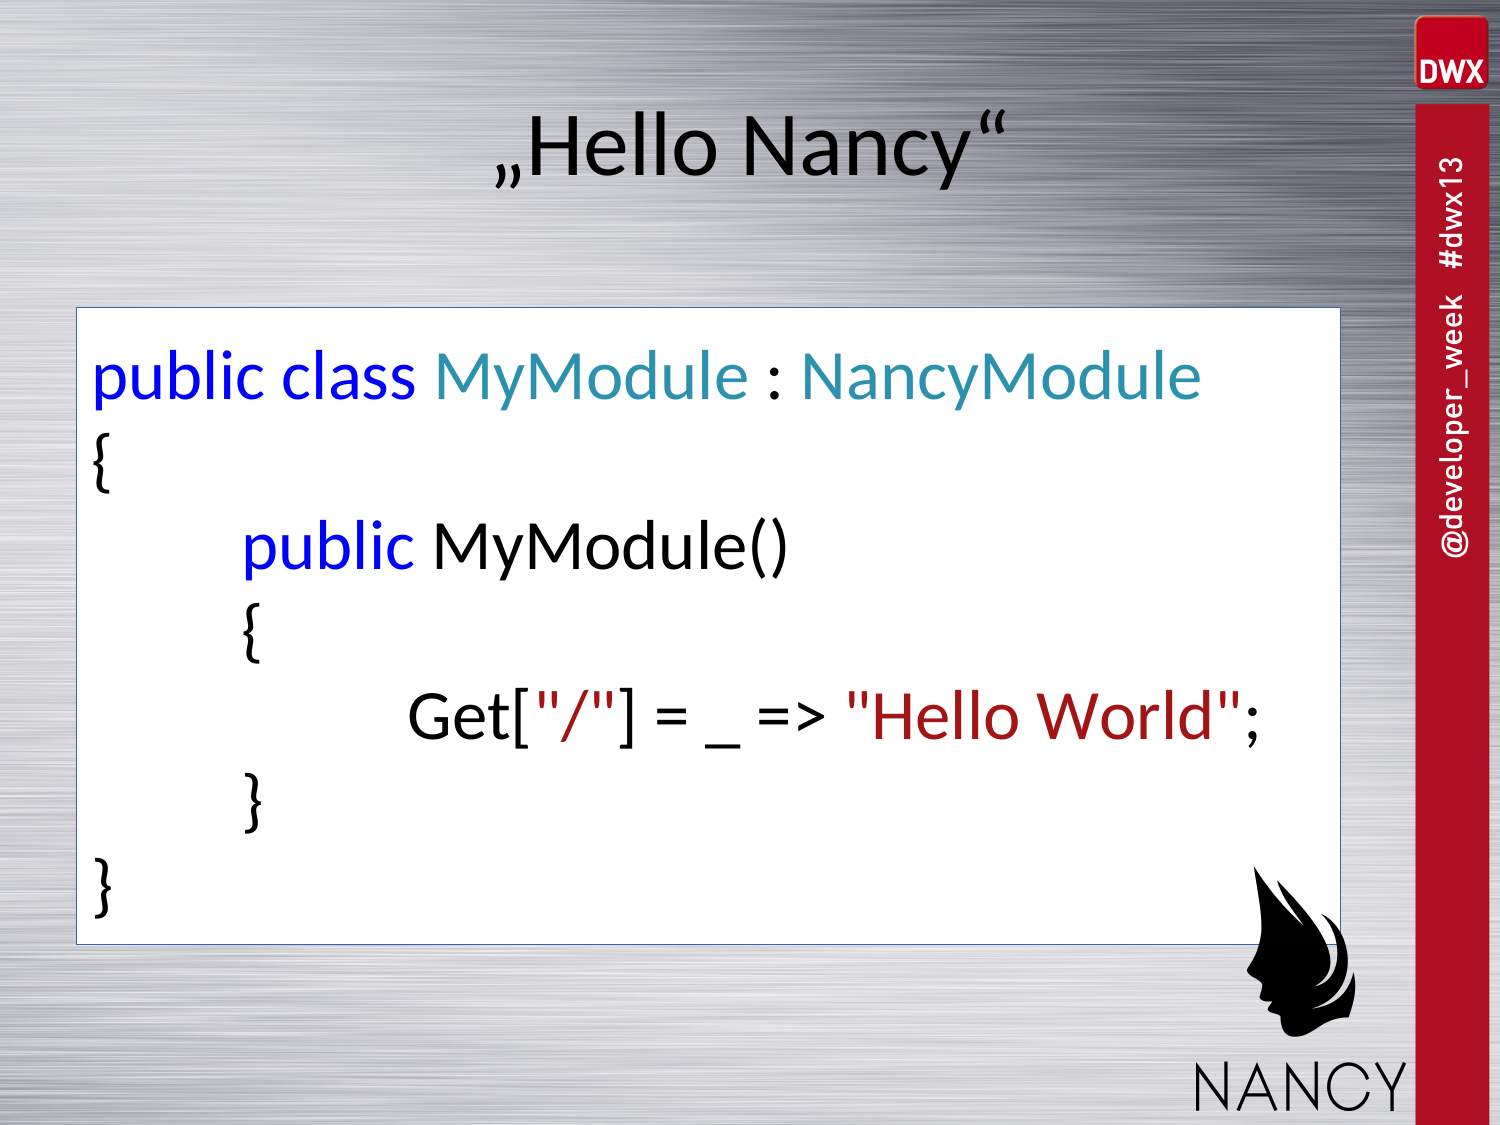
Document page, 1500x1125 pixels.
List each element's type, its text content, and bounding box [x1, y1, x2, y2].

picture [0, 0, 1500, 1125]
title „Hello Nancy“ [75, 45, 1426, 233]
text_box public class MyModule : NancyModule { public MyModule() { Get["/"] = _ => "Hello World"; } } [76, 307, 1341, 945]
